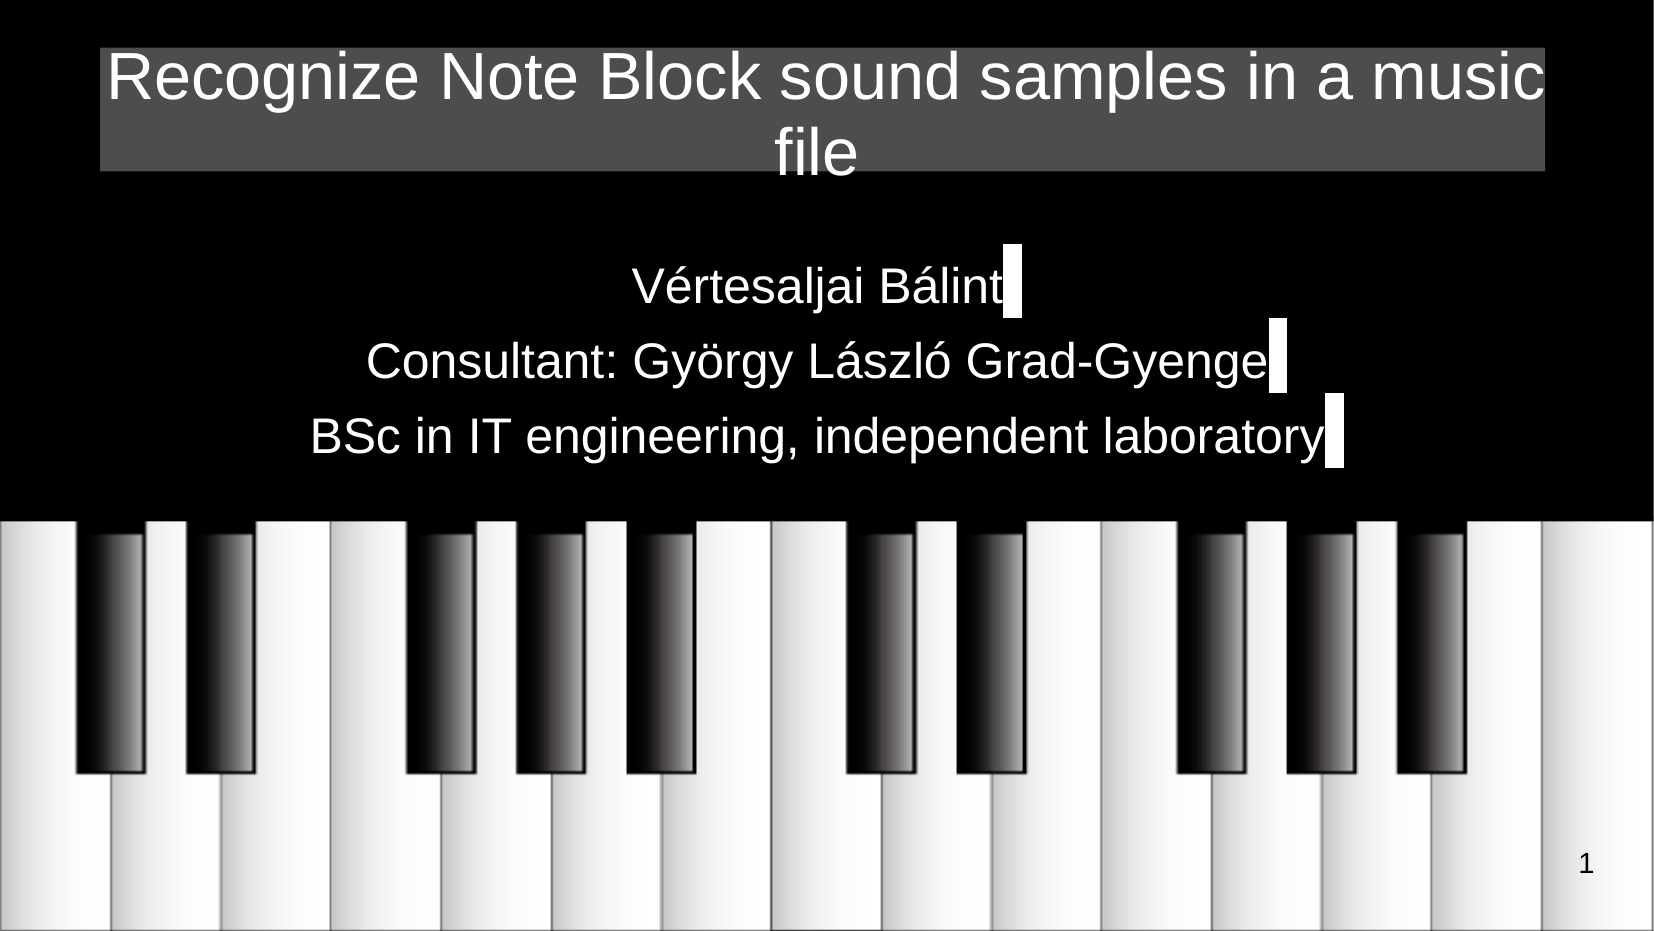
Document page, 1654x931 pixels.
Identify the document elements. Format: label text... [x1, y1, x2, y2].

title Recognize Note Block sound samples in a music file [82, 37, 1571, 193]
picture [0, 522, 1654, 931]
subtitle Vértesaljai Bálint Consultant: György László Grad-Gyenge BSc in IT engineering, independent laboratory [82, 217, 1571, 494]
